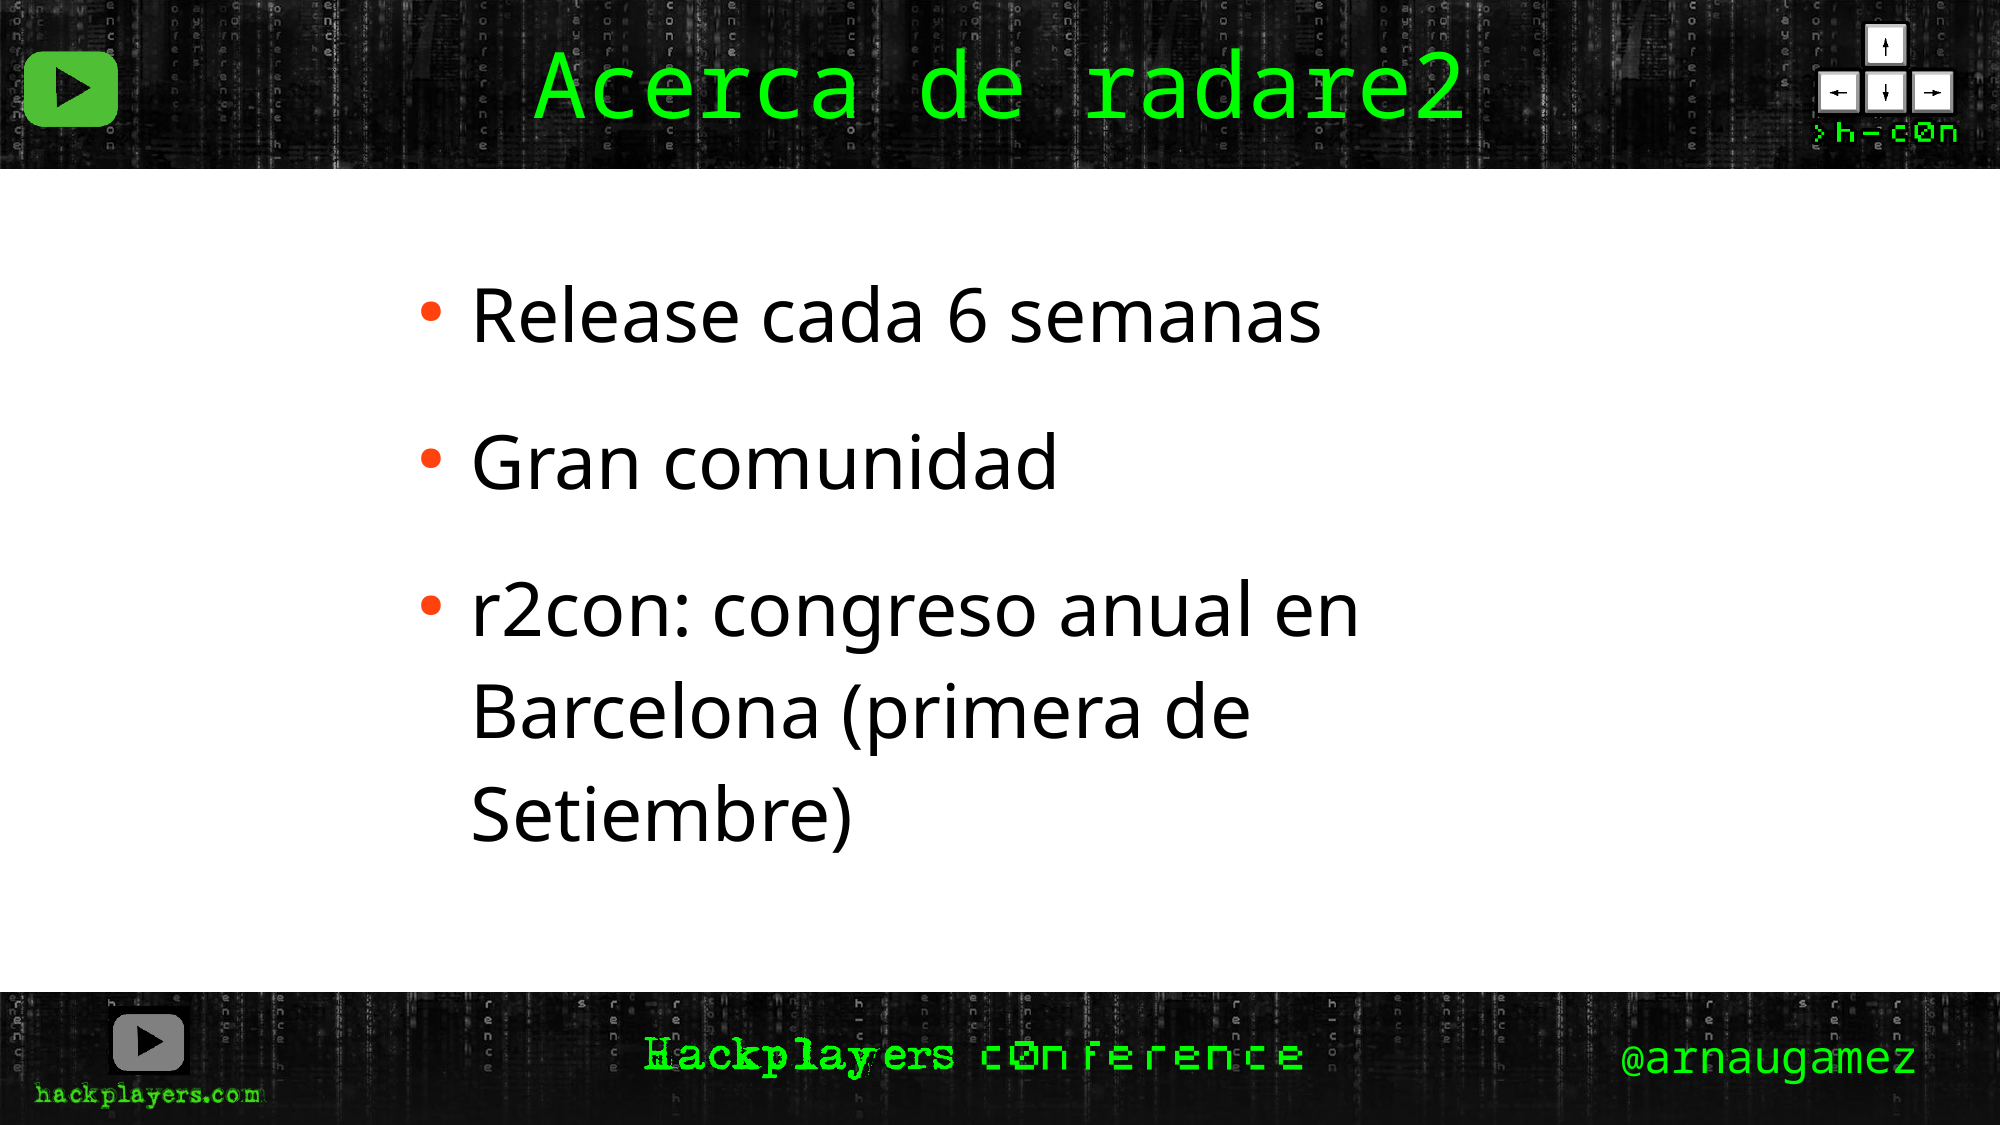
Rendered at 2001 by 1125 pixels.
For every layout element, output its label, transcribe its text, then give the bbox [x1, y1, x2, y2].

picture [0, 992, 2000, 1125]
title Acerca de radare2 [255, 0, 1745, 166]
picture [0, 0, 2000, 169]
list Release cada 6 semanas Gran comunidad r2con: congreso anual en Barcelona (primera de Setiembre) [399, 337, 1600, 788]
